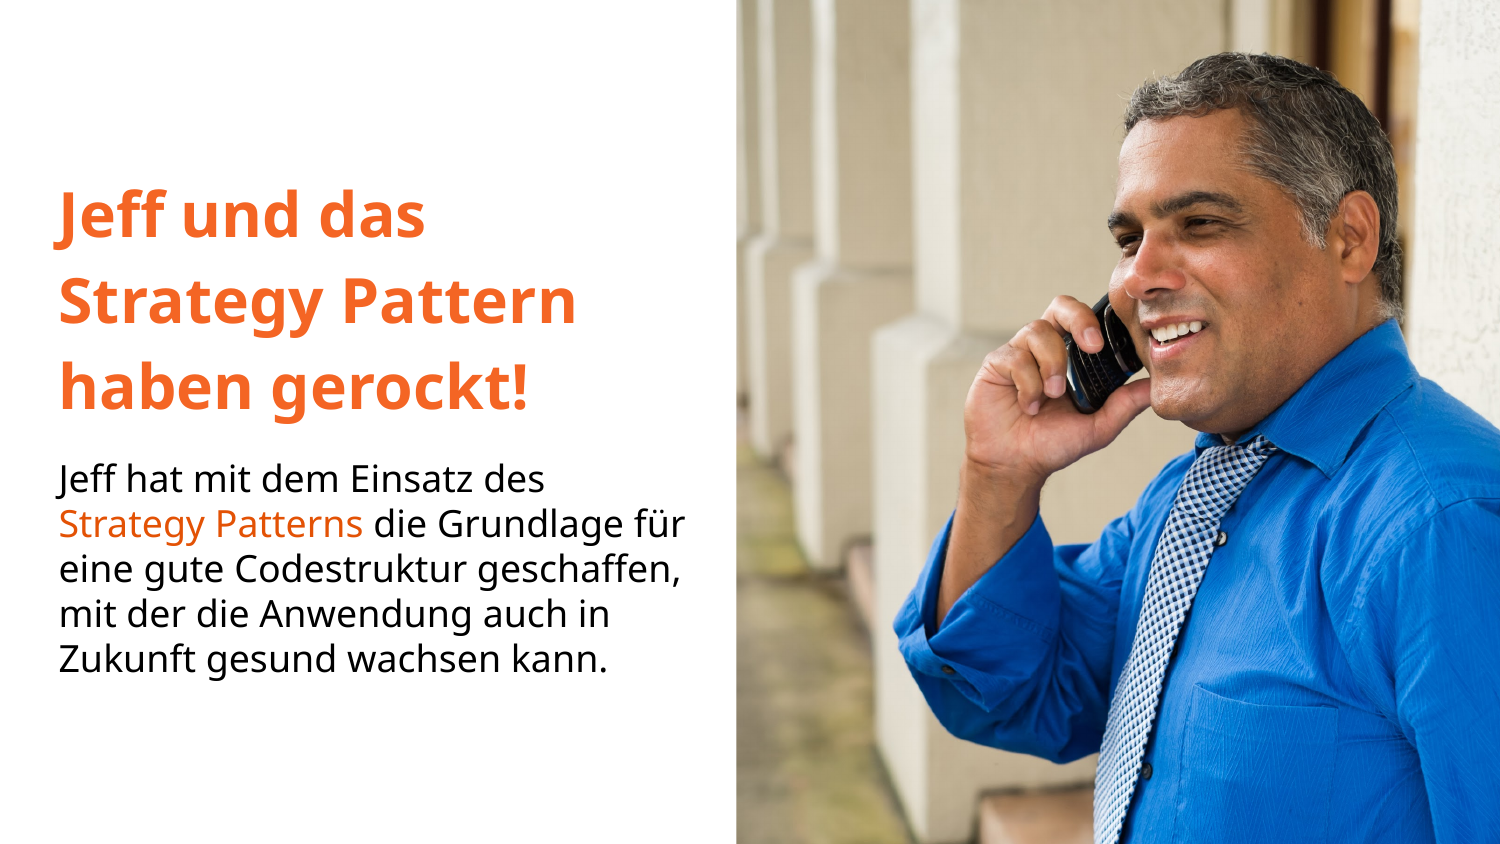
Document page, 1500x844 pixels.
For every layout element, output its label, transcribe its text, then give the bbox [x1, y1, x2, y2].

subtitle Jeff und das Strategy Pattern haben gerockt! Jeff hat mit dem Einsatz des Strategy Patterns die Grundlage für eine gute Codestruktur geschaffen, mit der die Anwendung auch in Zukunft gesund wachsen kann. [43, 107, 708, 737]
picture [736, 0, 1500, 844]
